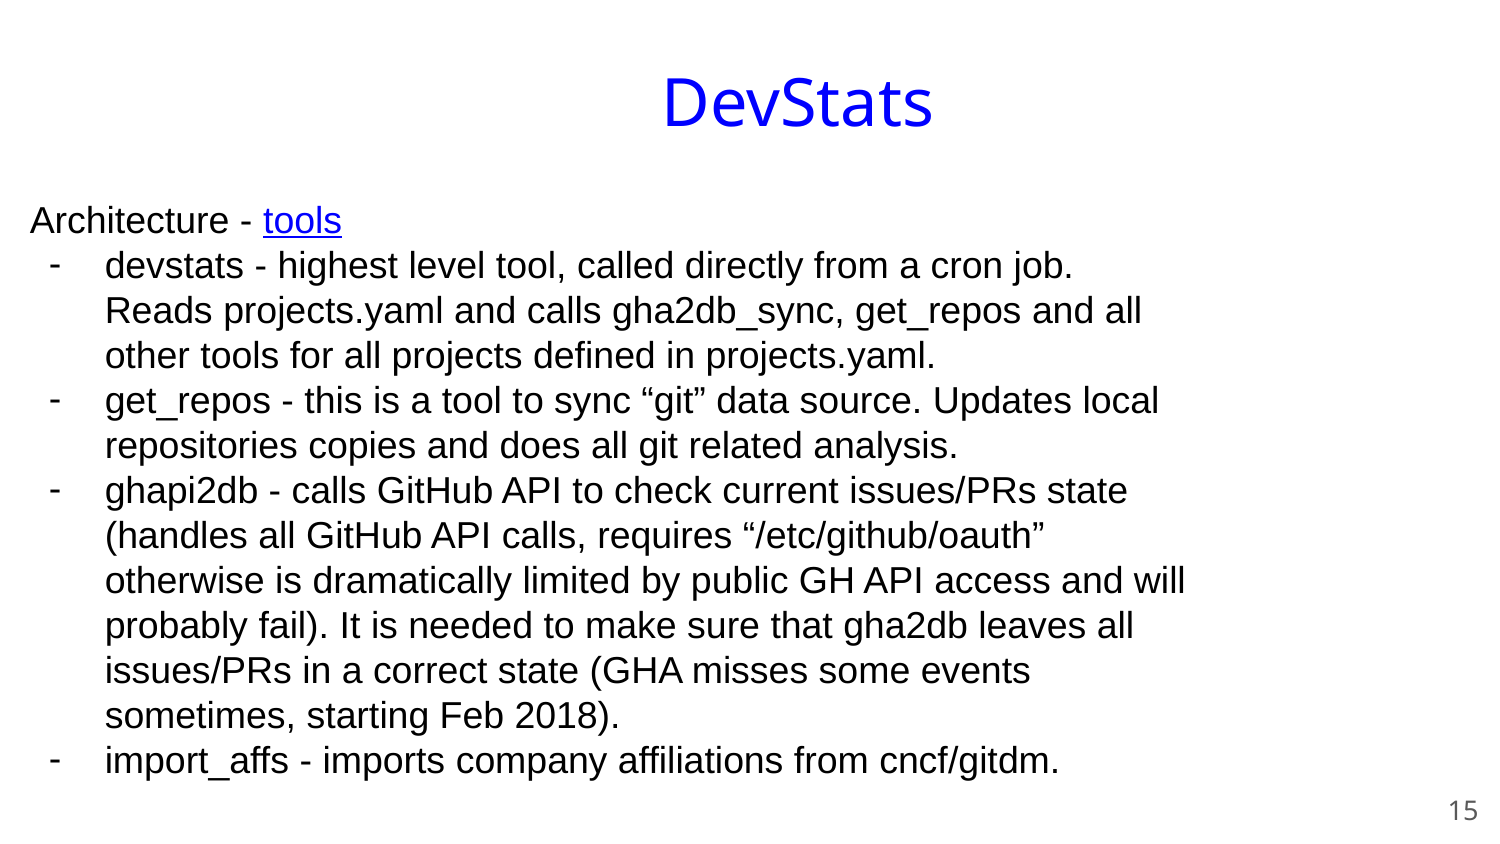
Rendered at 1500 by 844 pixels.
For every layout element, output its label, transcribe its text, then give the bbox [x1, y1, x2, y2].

title DevStats [646, 41, 1208, 159]
text_box Architecture - tools devstats - highest level tool, called directly from a cron job. Reads projects.yaml and calls gha2db_sync, get_repos and all other tools for all projects defined in projects.yaml. get_repos - this is a tool to sync “git” data source. Updates local repositories copies and does all git related analysis. ghapi2db - calls GitHub API to check current issues/PRs state (handles all GitHub API calls, requires “/etc/github/oauth” otherwise is dramatically limited by public GH API access and will probably fail). It is needed to make sure that gha2db leaves all issues/PRs in a correct state (GHA misses some events sometimes, starting Feb 2018). import_affs - imports company affiliations from cncf/gitdm. [14, 181, 1208, 780]
slide_number <number> [1403, 779, 1494, 844]
